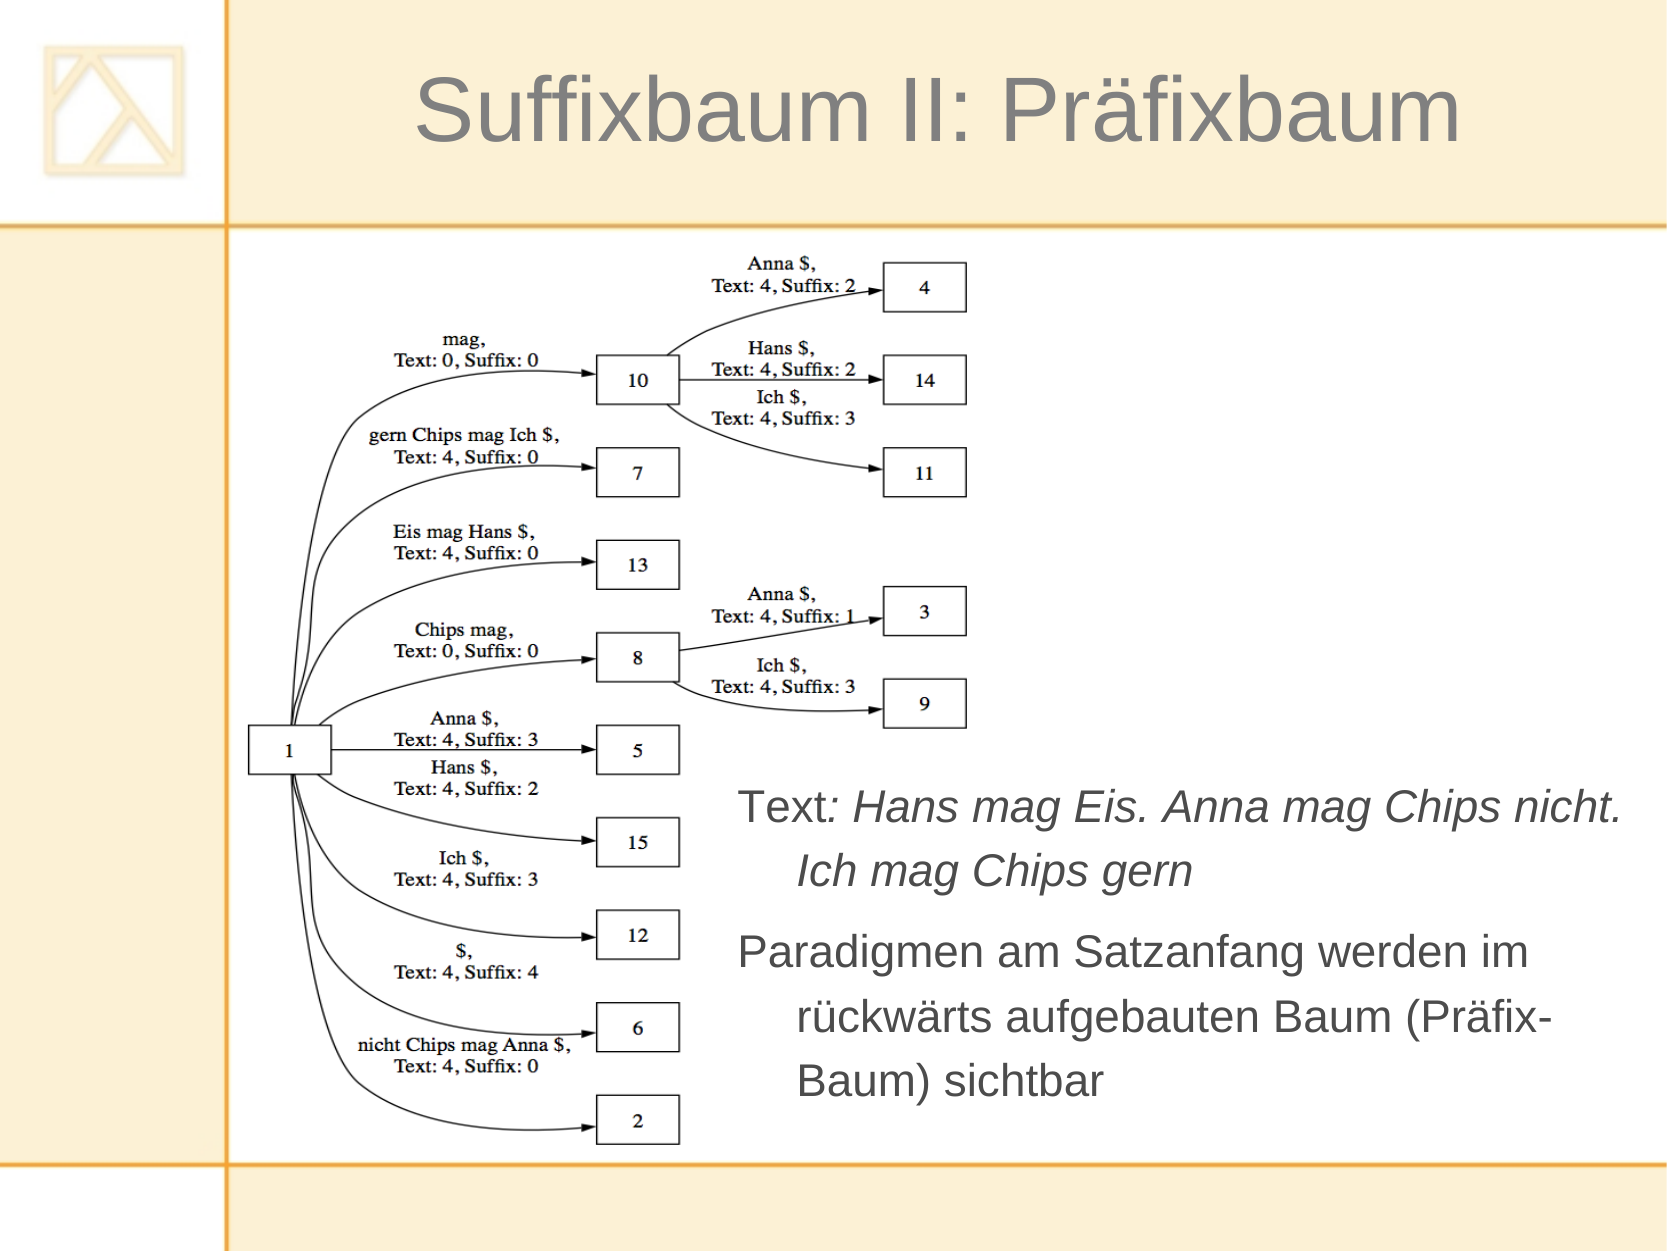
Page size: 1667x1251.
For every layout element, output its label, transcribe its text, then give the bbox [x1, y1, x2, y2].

title Suffixbaum II: Präfixbaum [268, 0, 1611, 238]
picture [0, 0, 1667, 1251]
list Text: Hans mag Eis. Anna mag Chips nicht. Ich mag Chips gern Paradigmen am Satzanfang werden im rückwärts aufgebauten Baum (Präfix-Baum) sichtbar [708, 767, 1654, 1152]
